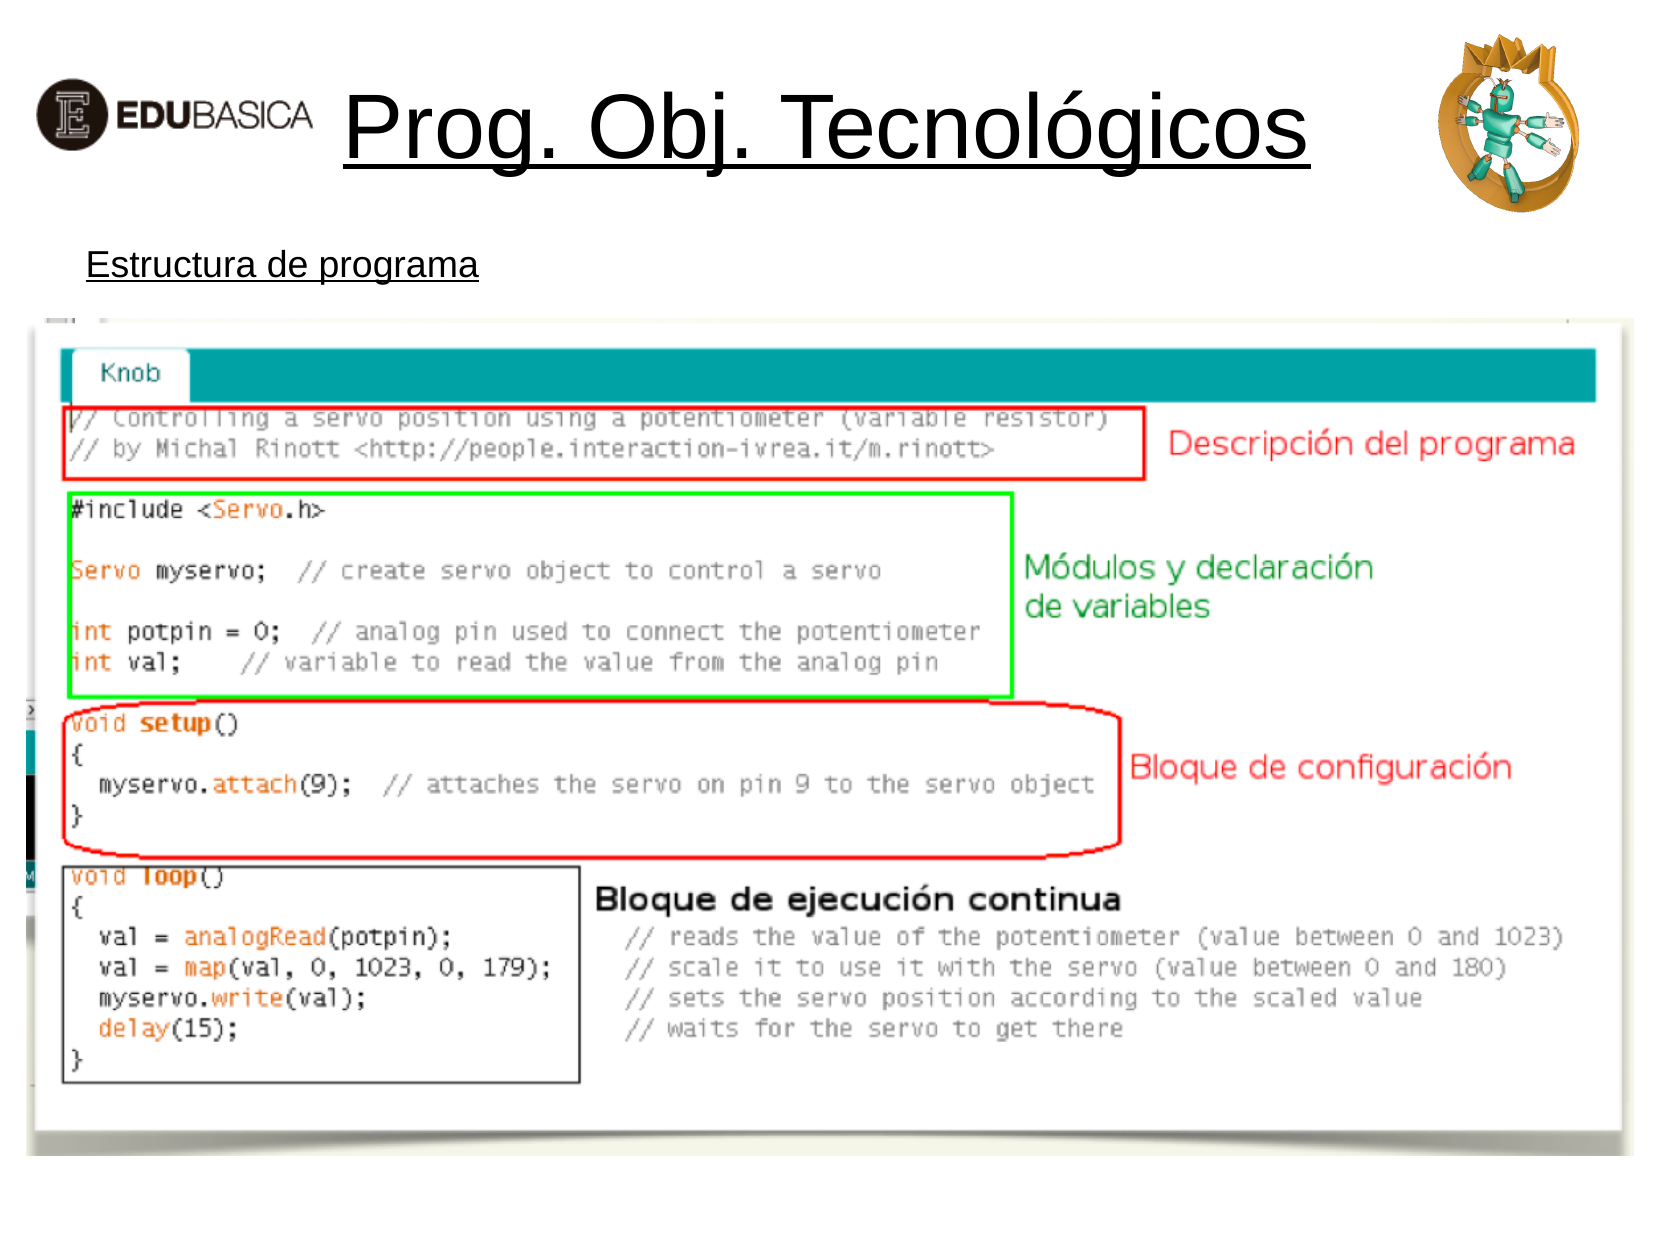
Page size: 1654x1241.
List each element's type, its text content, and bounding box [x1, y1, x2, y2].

title Prog. Obj. Tecnológicos [82, 23, 1571, 231]
text_box Estructura de programa [70, 236, 494, 294]
picture [1417, 33, 1595, 213]
picture [26, 318, 1634, 1156]
picture [35, 77, 316, 154]
